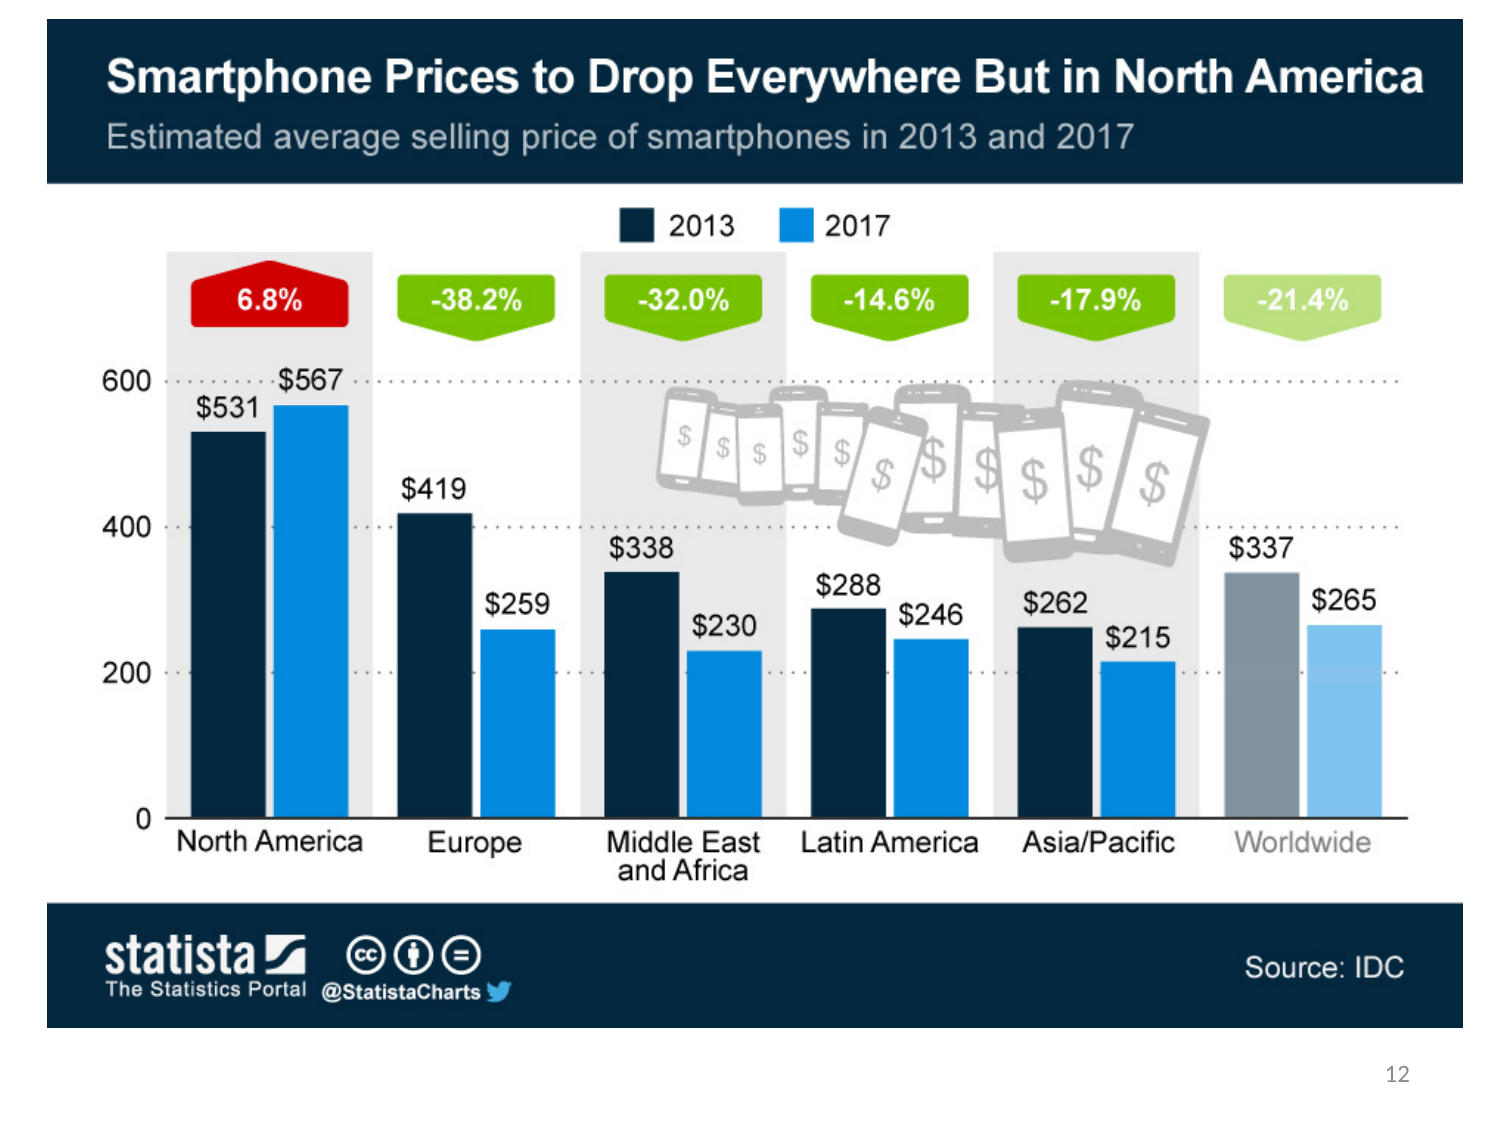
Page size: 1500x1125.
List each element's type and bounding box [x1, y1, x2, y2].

picture [47, 19, 1463, 1028]
